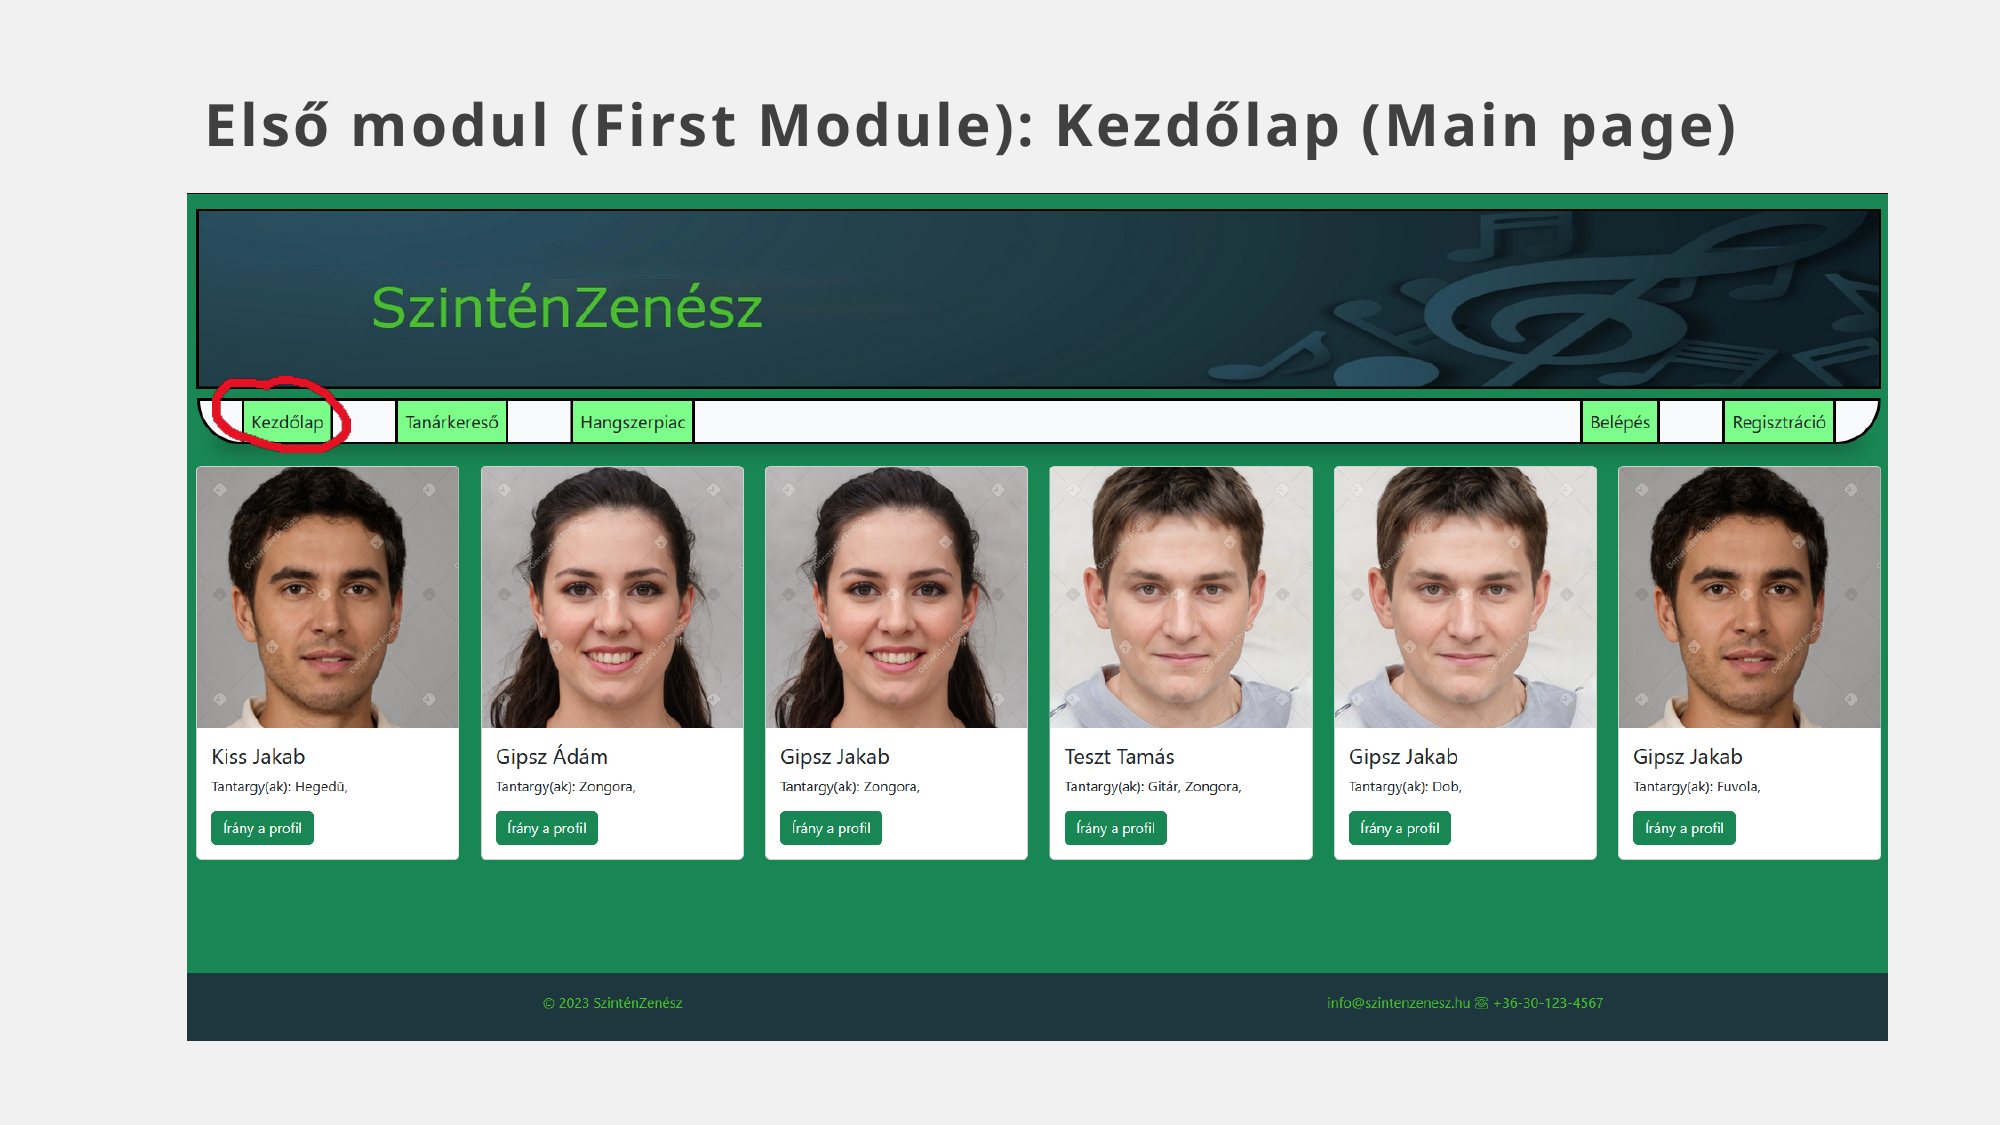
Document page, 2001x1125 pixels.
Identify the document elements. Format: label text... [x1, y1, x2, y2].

picture [187, 193, 1888, 1041]
title Első modul (First Module): Kezdőlap (Main page) [186, 30, 1888, 173]
